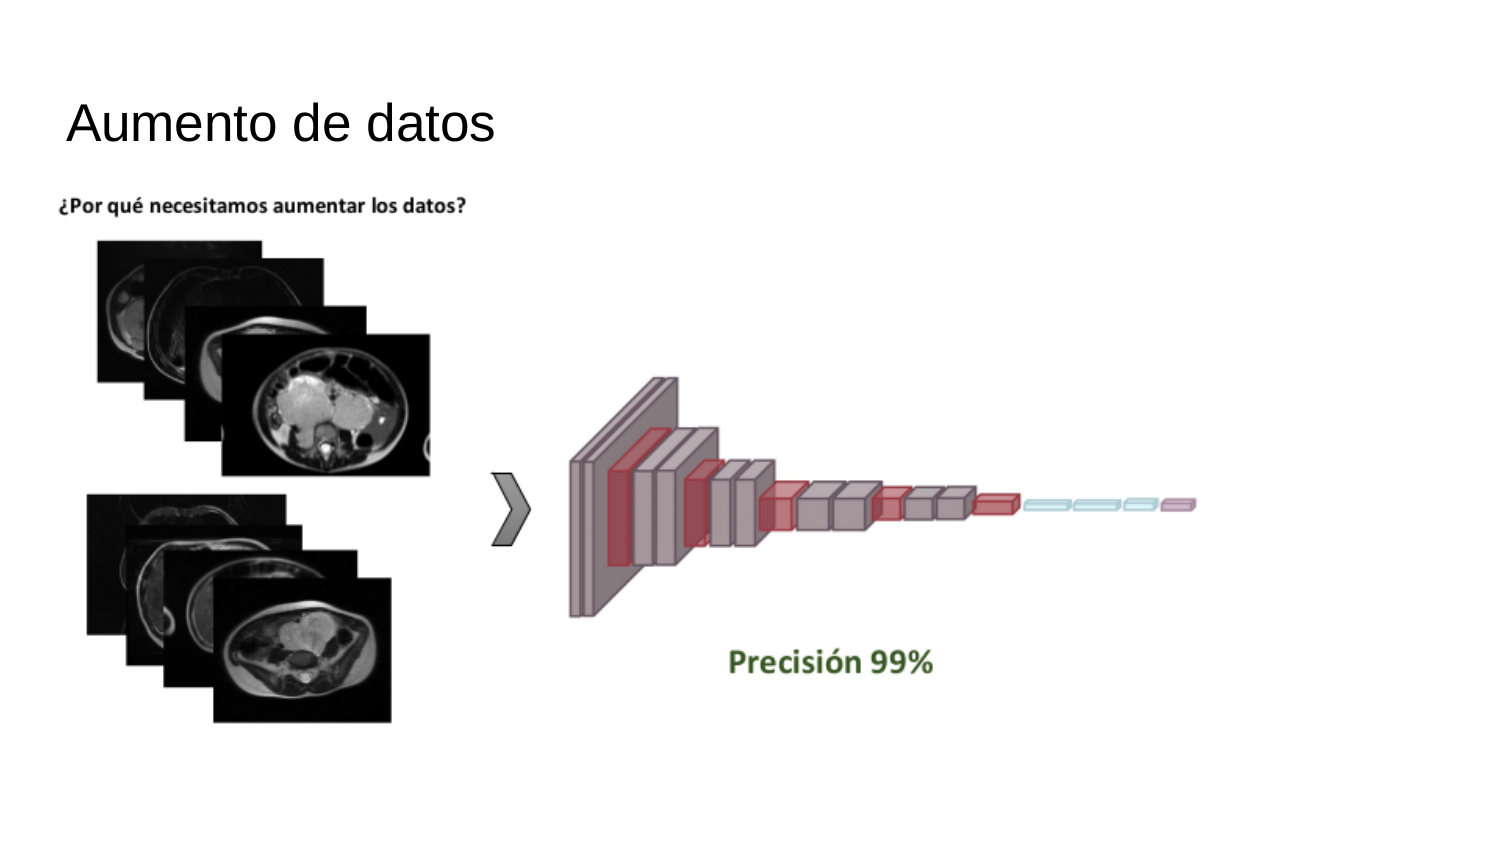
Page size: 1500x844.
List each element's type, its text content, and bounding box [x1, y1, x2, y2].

picture [51, 188, 1205, 725]
title Aumento de datos [51, 72, 1449, 167]
